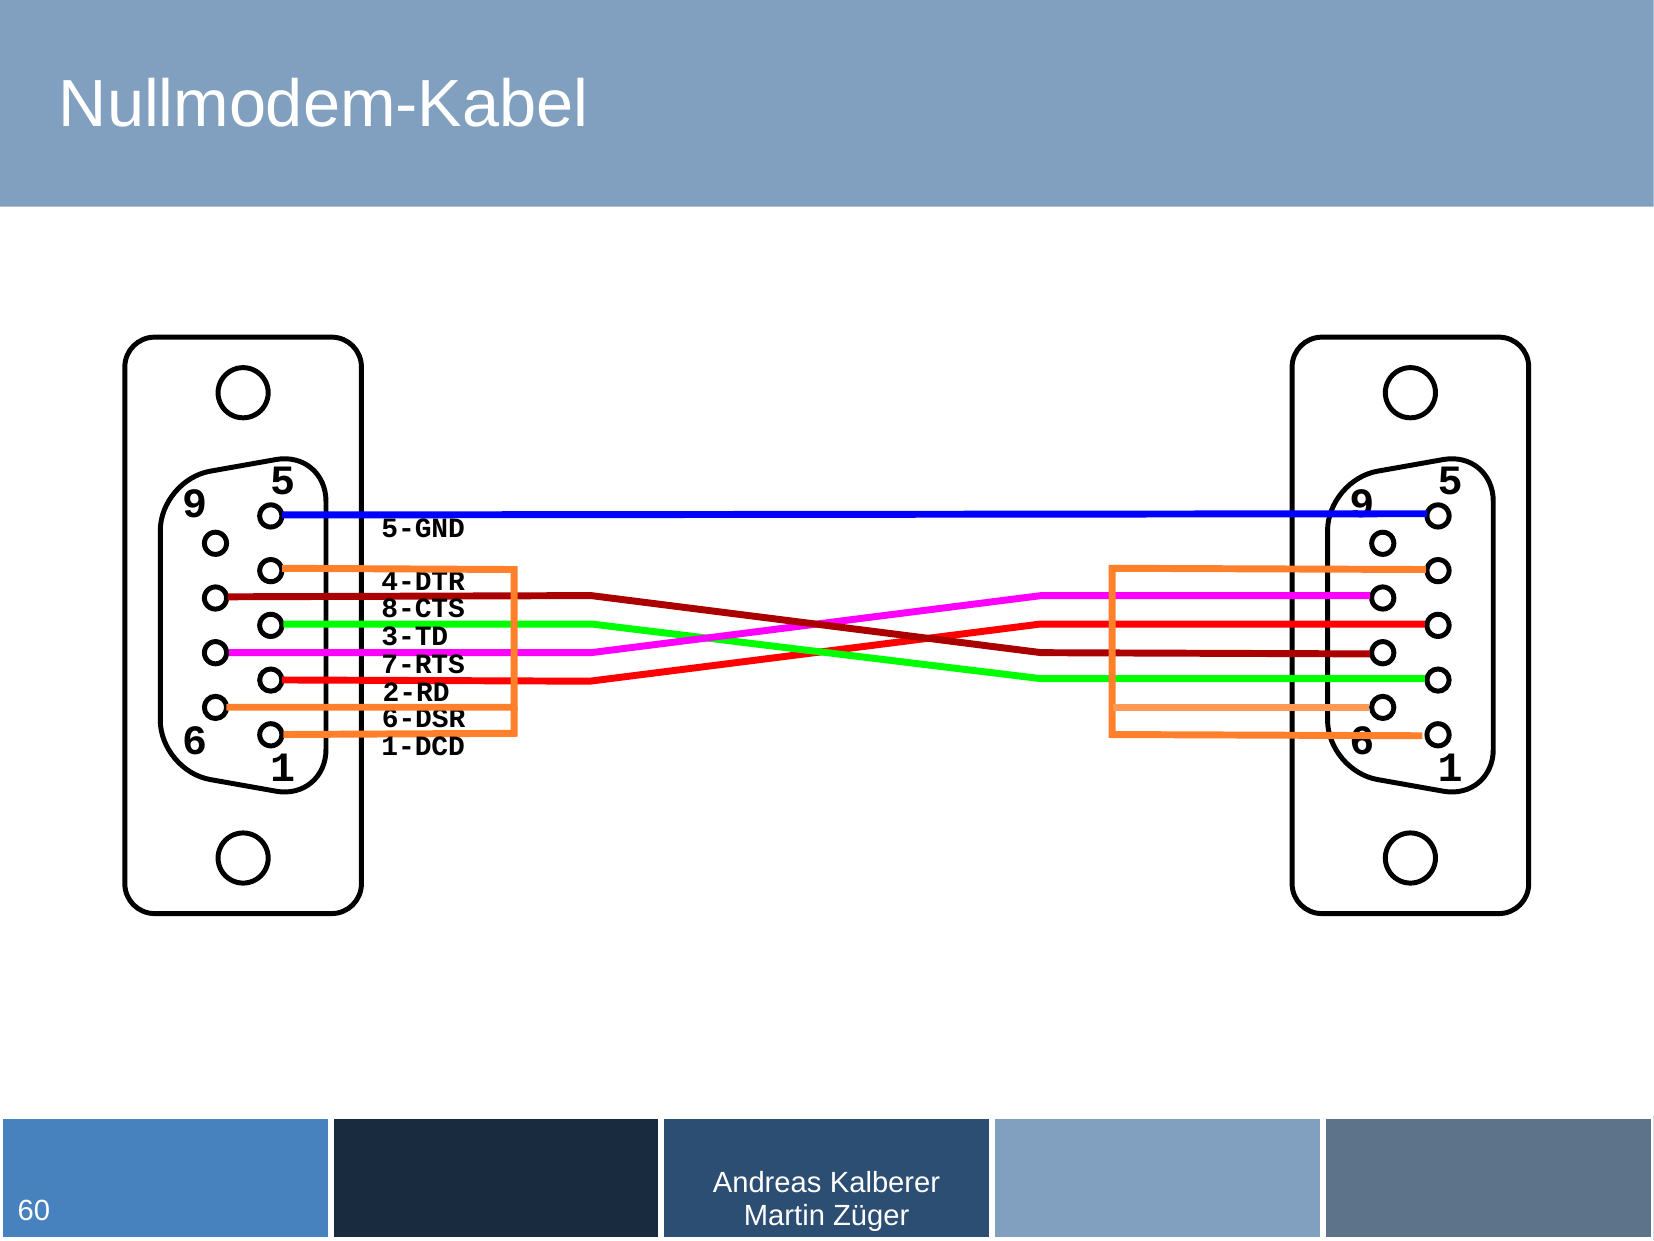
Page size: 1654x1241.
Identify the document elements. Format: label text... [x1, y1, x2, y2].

title Nullmodem-Kabel [59, 29, 1595, 178]
picture [59, 274, 1595, 977]
